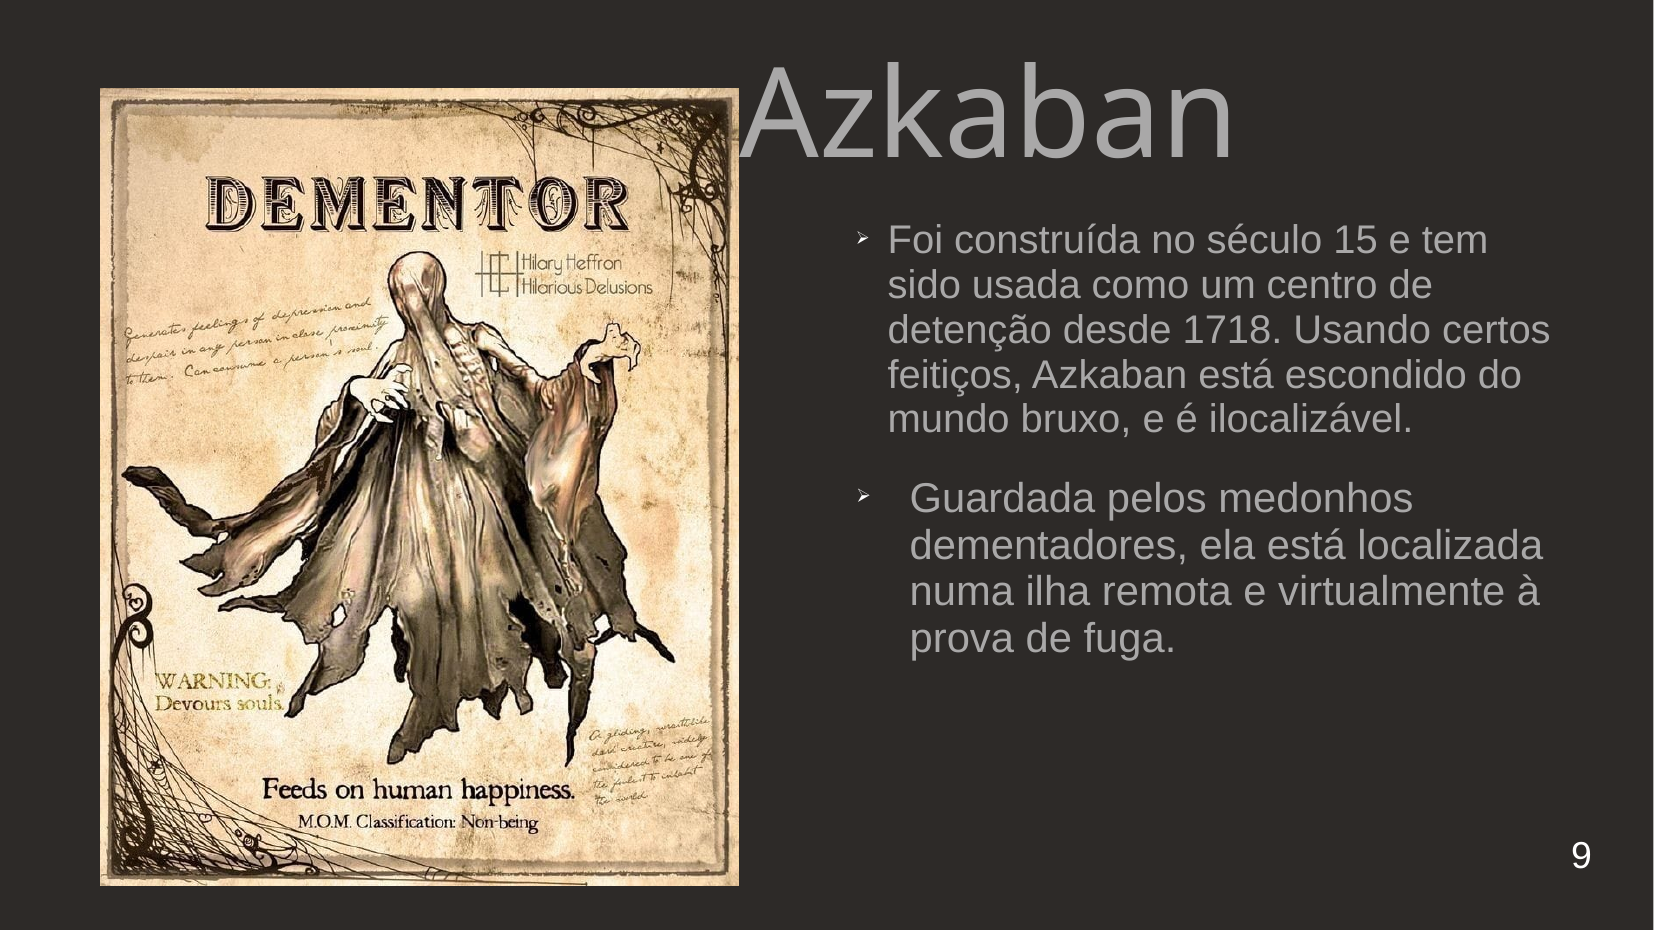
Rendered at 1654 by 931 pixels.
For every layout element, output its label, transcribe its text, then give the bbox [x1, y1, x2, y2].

picture [100, 88, 739, 886]
title Azkaban [82, 0, 1571, 218]
list Foi construída no século 15 e tem sido usada como um centro de detenção desde 1718. Usando certos feitiços, Azkaban está escondido do mundo bruxo, e é ilocalizável. [845, 217, 1572, 475]
list Guardada pelos medonhos dementadores, ela está localizada numa ilha remota e virtualmente à prova de fuga. [838, 474, 1565, 827]
text_box <número> [1556, 826, 1654, 897]
